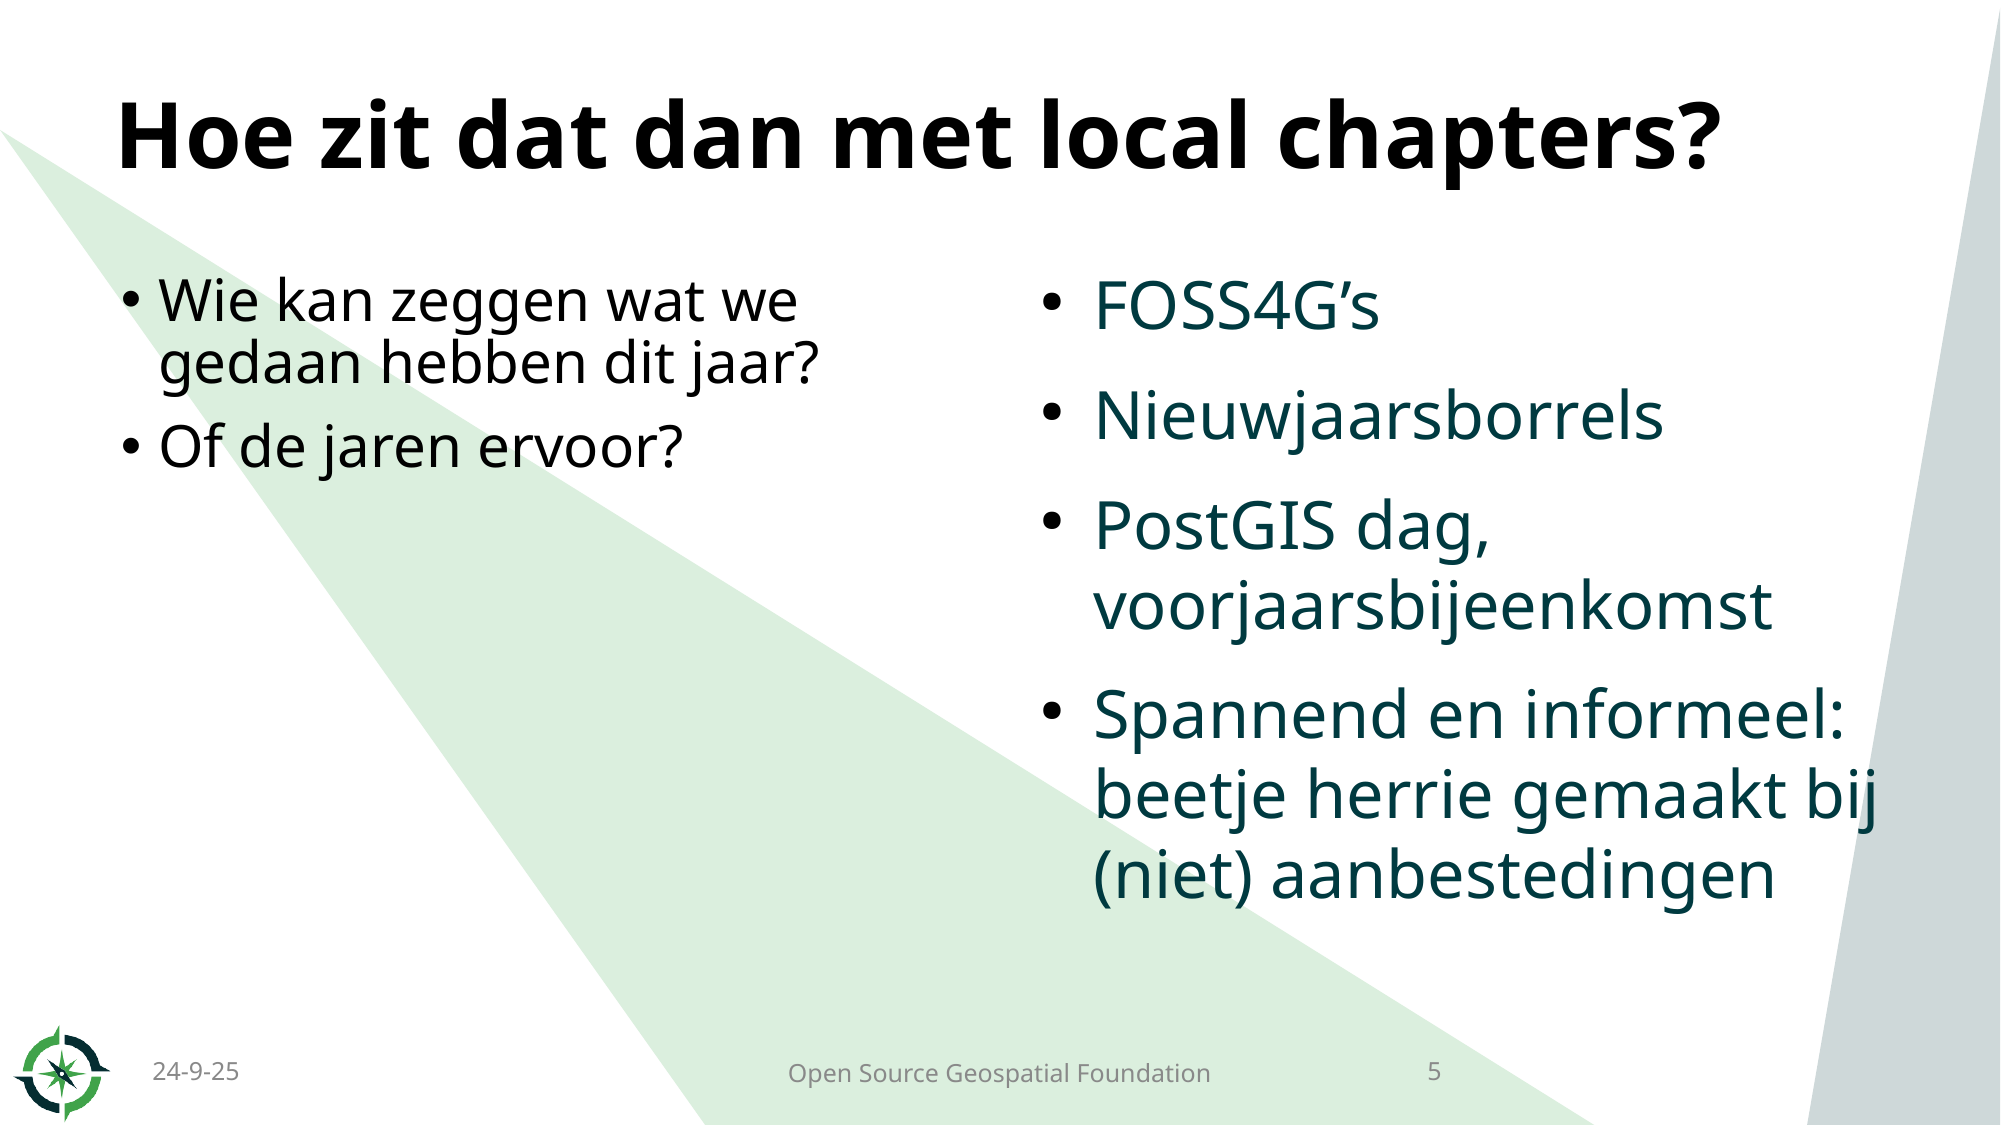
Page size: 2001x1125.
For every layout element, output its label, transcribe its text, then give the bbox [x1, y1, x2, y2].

picture [12, 1024, 111, 1123]
slide_number <number> [1412, 1042, 1863, 1103]
list FOSS4G’s Nieuwjaarsborrels PostGIS dag, voorjaarsbijeenkomst Spannend en informeel: beetje herrie gemaakt bij (niet) aanbestedingen [1022, 263, 1901, 916]
list Wie kan zeggen wat we gedaan hebben dit jaar? Of de jaren ervoor? [99, 263, 979, 916]
footer Open Source Geospatial Foundation [662, 1042, 1338, 1103]
title Hoe zit dat dan met local chapters? [99, 44, 1900, 233]
slide_number 24-9-25 [137, 1042, 588, 1103]
